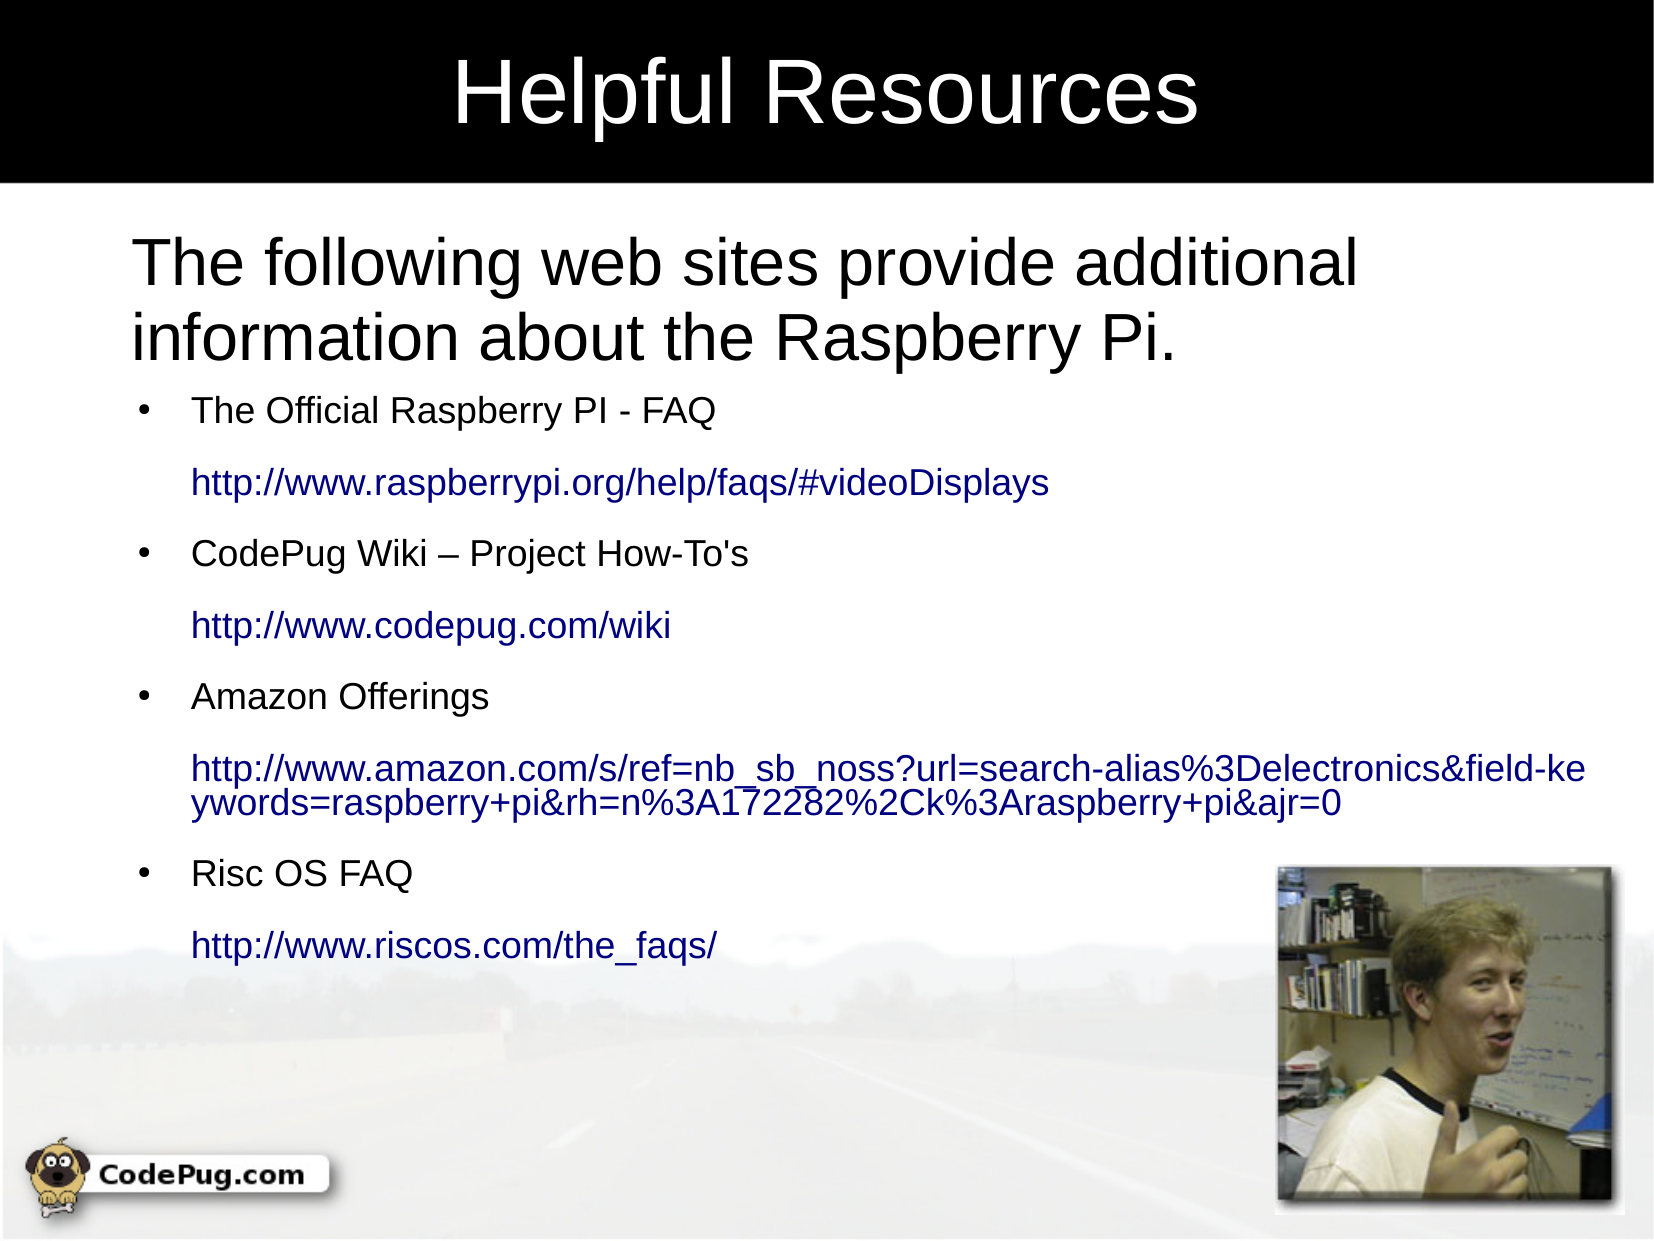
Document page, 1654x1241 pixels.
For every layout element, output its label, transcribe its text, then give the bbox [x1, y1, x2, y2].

text_box The following web sites provide additional information about the Raspberry Pi. [60, 225, 1606, 463]
picture [0, 0, 1654, 1241]
list The Official Raspberry PI - FAQ http://www.raspberrypi.org/help/faqs/#videoDisplays CodePug Wiki – Project How-To's http://www.codepug.com/wiki Amazon Offerings http://www.amazon.com/s/ref=nb_sb_noss?url=search-alias%3Delectronics&field-keywords=raspberry+pi&rh=n%3A172282%2Ck%3Araspberry+pi&ajr=0 Risc OS FAQ http://www.riscos.com/the_faqs/ [120, 463, 1594, 1021]
title Helpful Resources [82, 19, 1571, 166]
